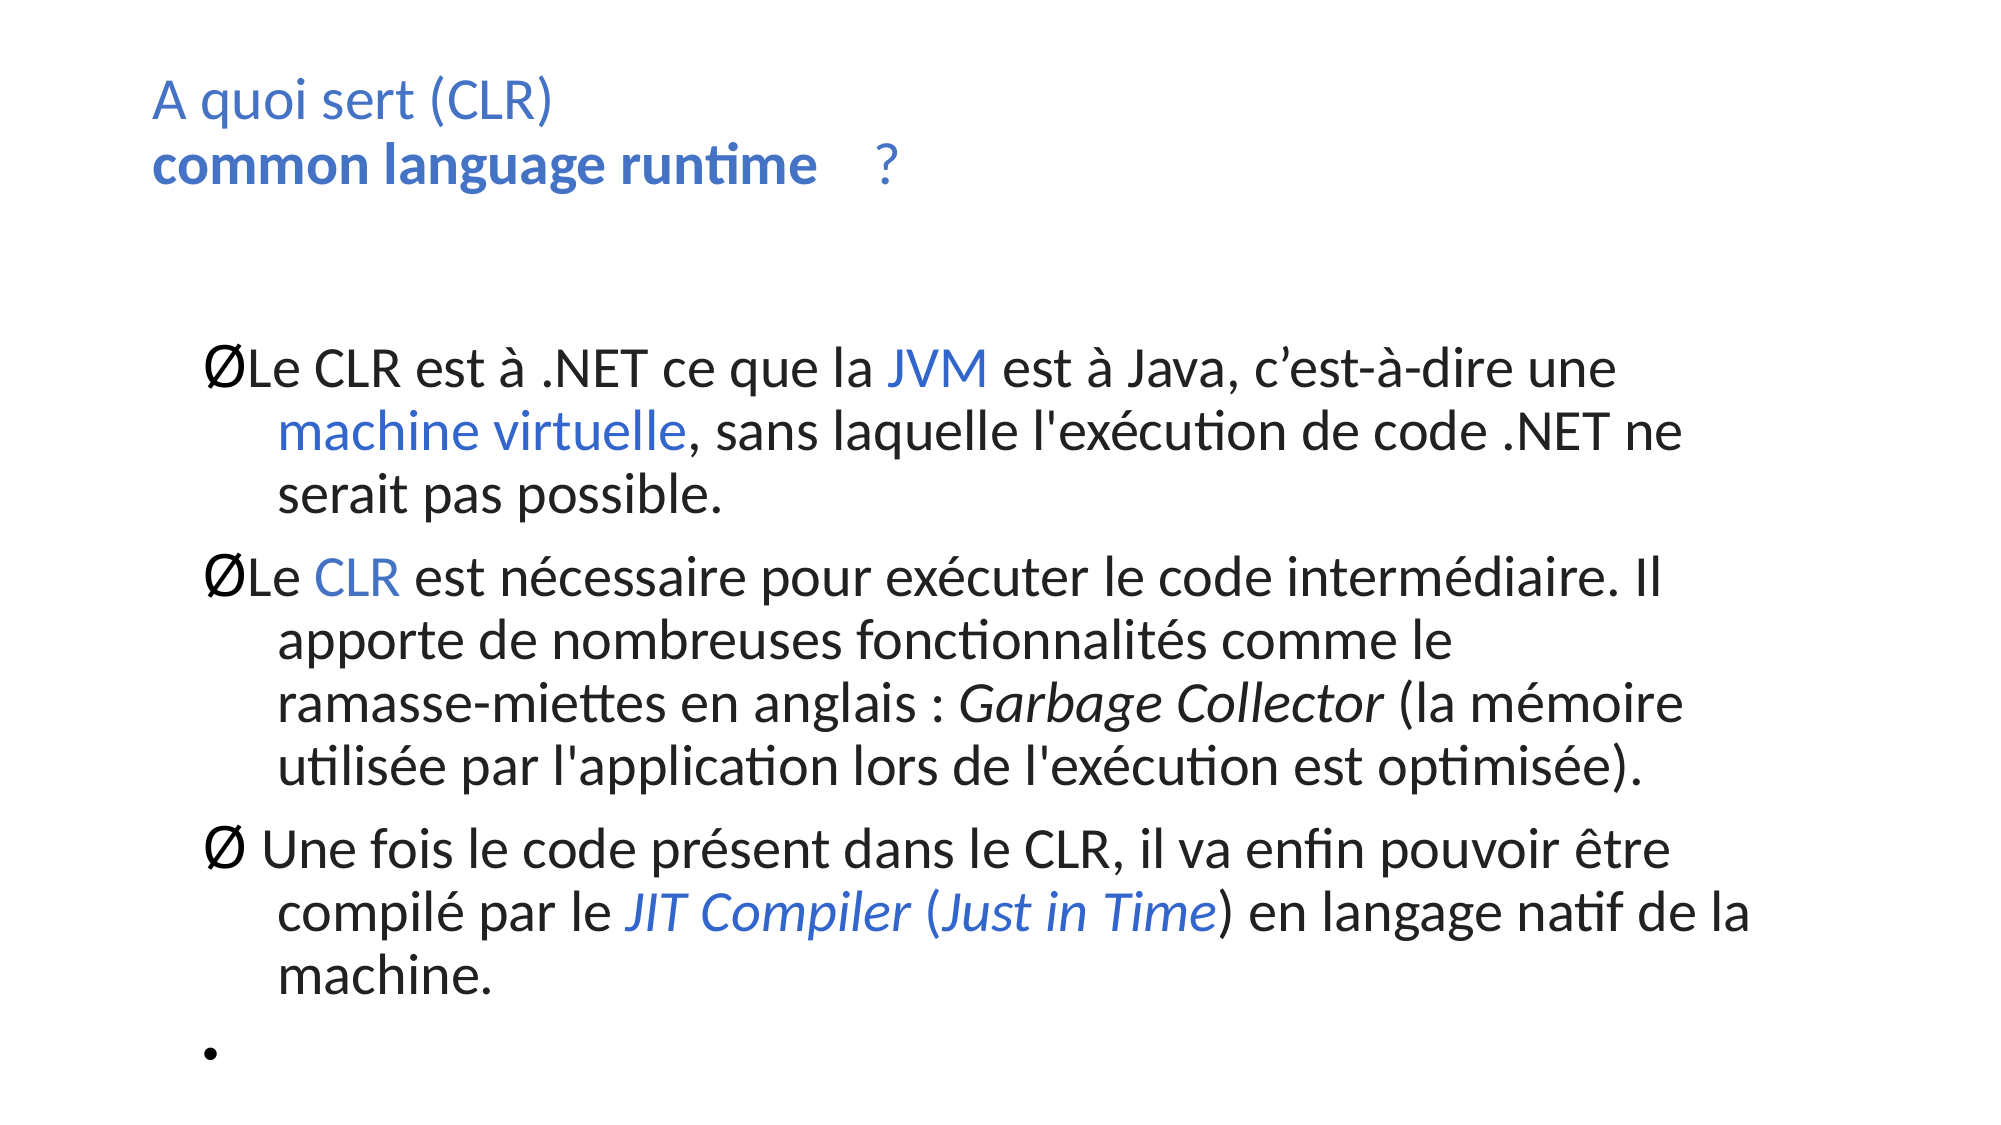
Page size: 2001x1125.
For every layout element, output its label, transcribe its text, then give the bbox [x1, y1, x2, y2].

list Le CLR est à .NET ce que la JVM est à Java, c’est-à-dire une machine virtuelle, sans laquelle l'exécution de code .NET ne serait pas possible. Le CLR est nécessaire pour exécuter le code intermédiaire. Il apporte de nombreuses fonctionnalités comme le ramasse-miettes en anglais : Garbage Collector (la mémoire utilisée par l'application lors de l'exécution est optimisée). Une fois le code présent dans le CLR, il va enfin pouvoir être compilé par le JIT Compiler (Just in Time) en langage natif de la machine. [187, 329, 1813, 1051]
title A quoi sert (CLR) common language runtime ? [137, 59, 1863, 278]
